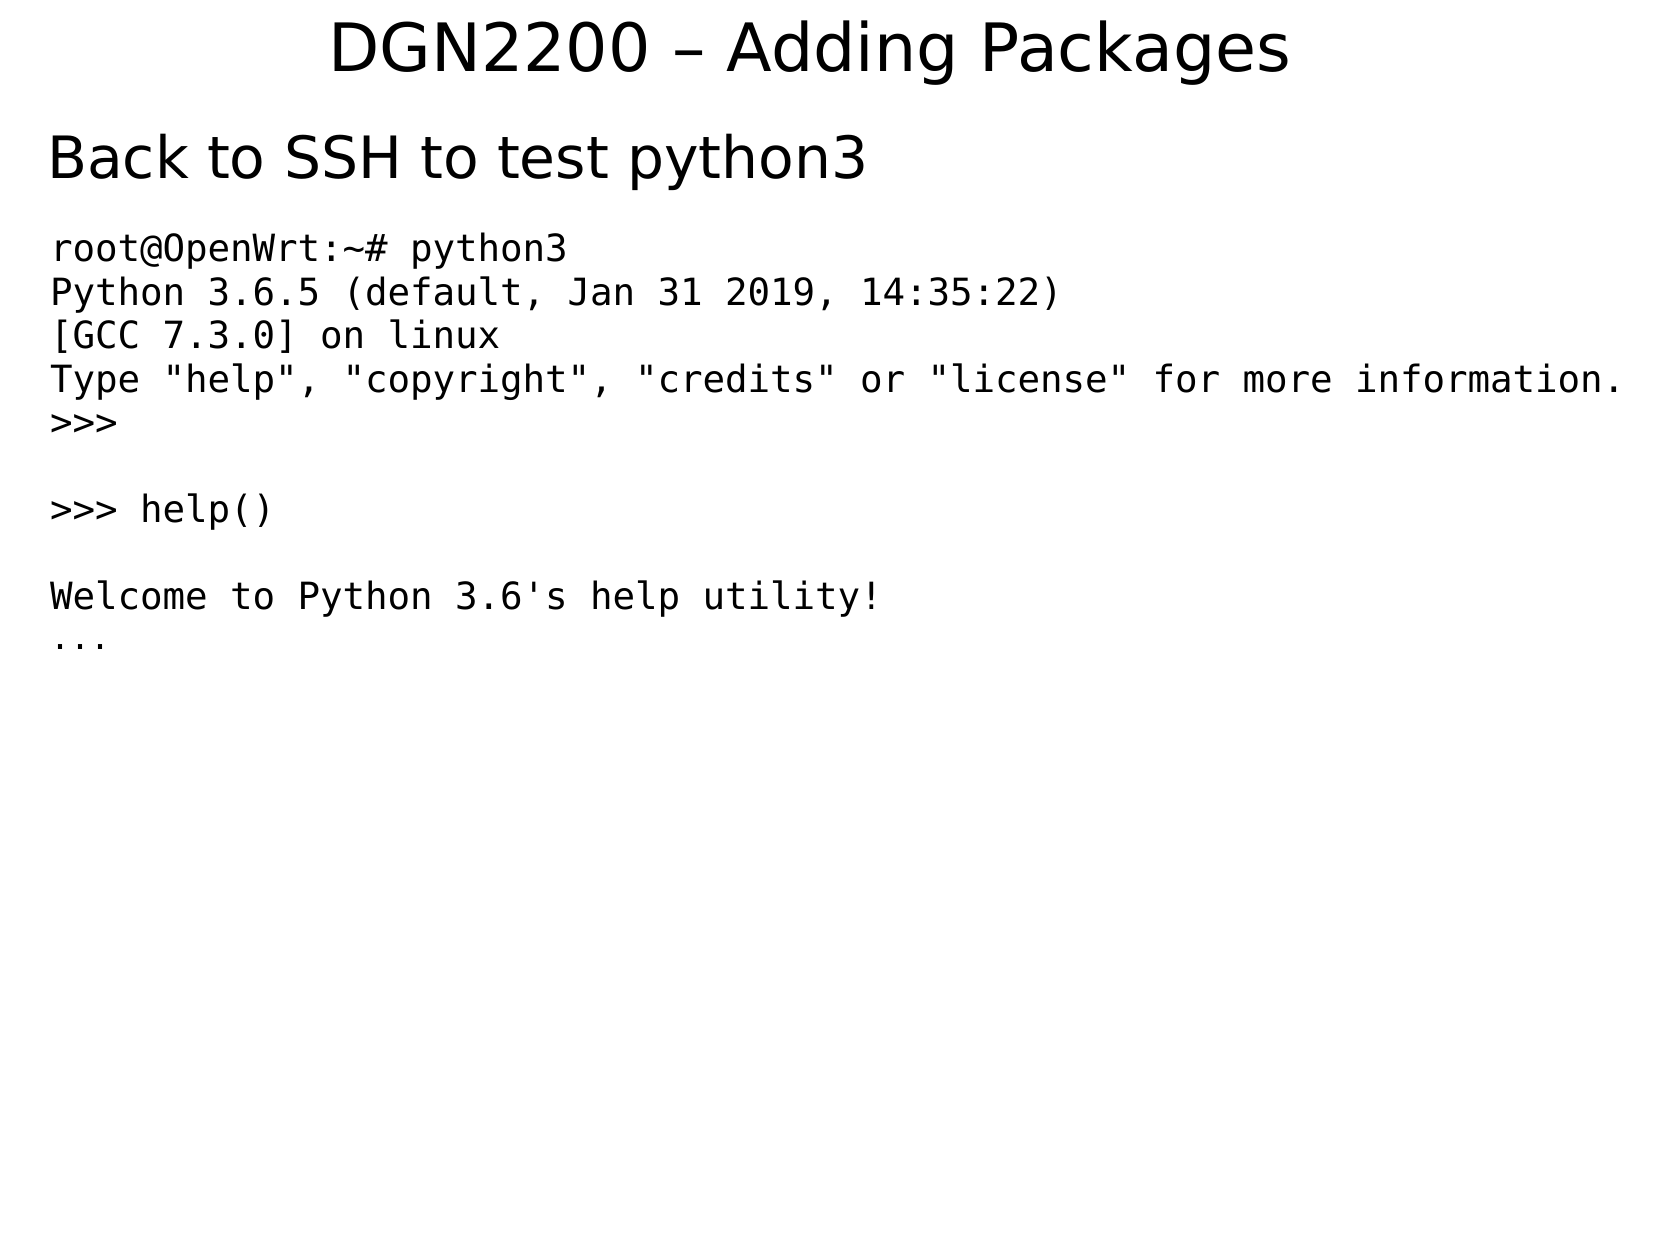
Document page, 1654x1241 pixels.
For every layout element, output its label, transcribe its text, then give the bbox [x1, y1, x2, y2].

text_box Back to SSH to test python3 [47, 118, 1630, 198]
text_box root@OpenWrt:~# python3 Python 3.6.5 (default, Jan 31 2019, 14:35:22) [GCC 7.3.0] on linux Type "help", "copyright", "credits" or "license" for more information. >>> >>> help() Welcome to Python 3.6's help utility! ... [35, 219, 1654, 910]
title DGN2200 – Adding Packages [0, 0, 1642, 98]
